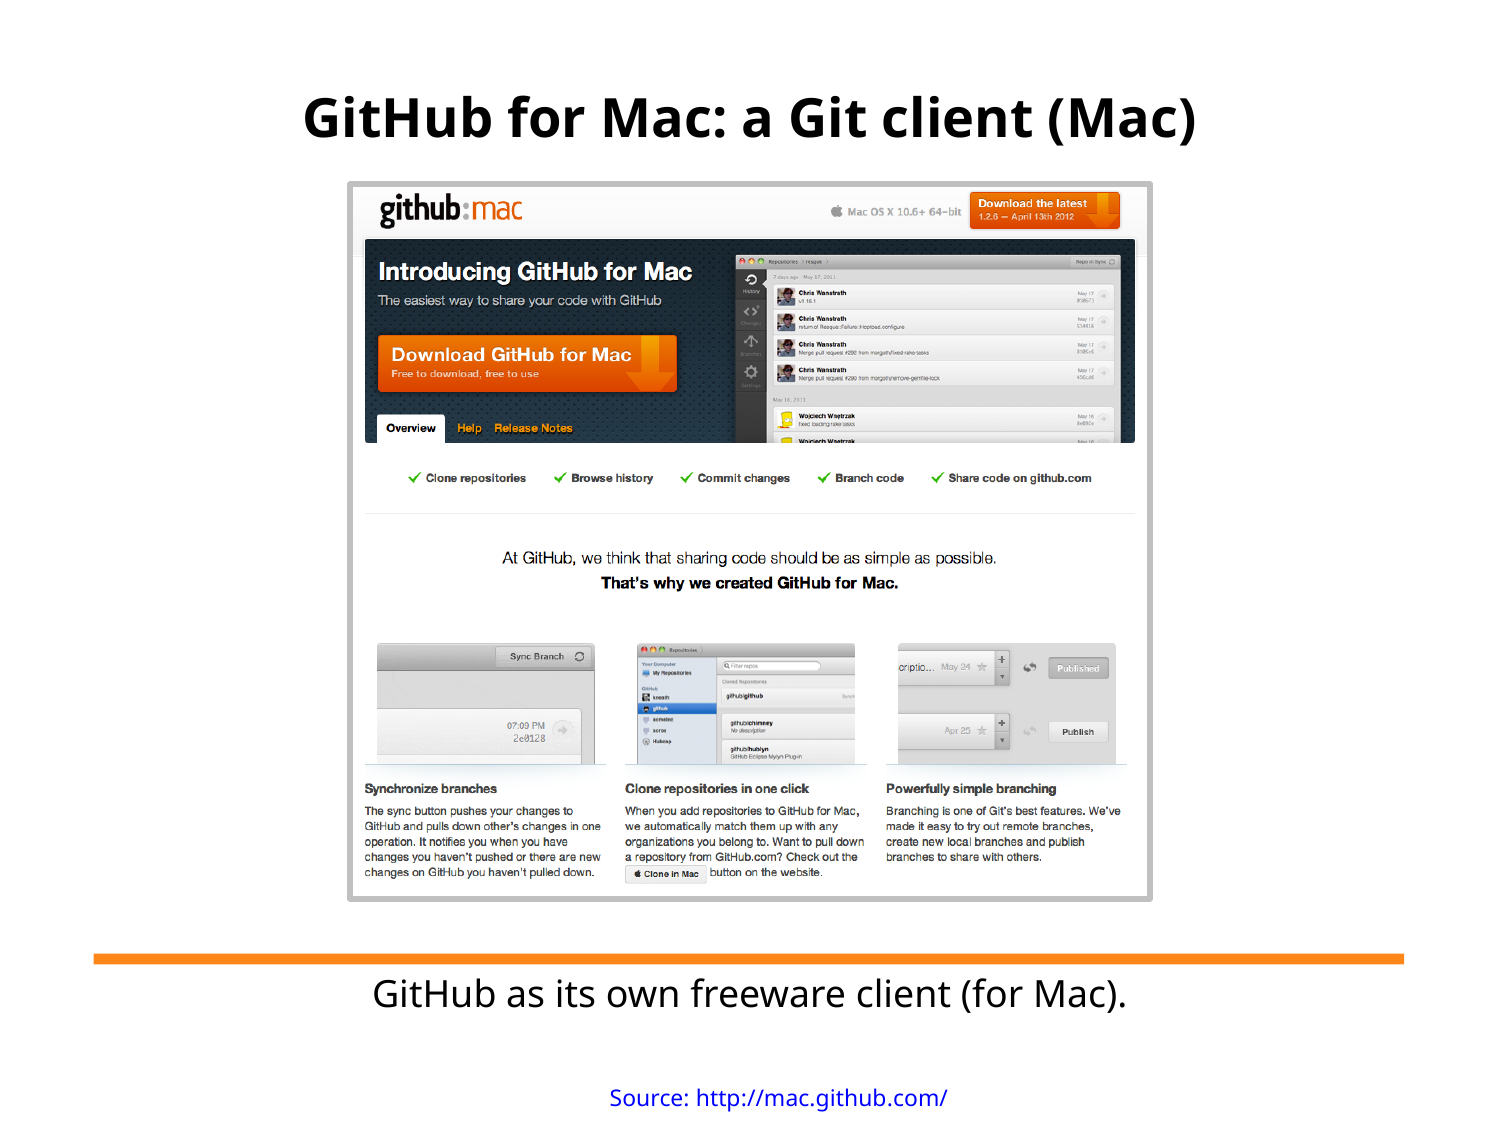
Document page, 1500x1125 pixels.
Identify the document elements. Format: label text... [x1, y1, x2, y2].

picture [0, 0, 1500, 1125]
title GitHub for Mac: a Git client (Mac) [75, 44, 1426, 188]
text_box GitHub as its own freeware client (for Mac). [184, 960, 1316, 1020]
text_box Source: http://mac.github.com/ [594, 1074, 906, 1115]
